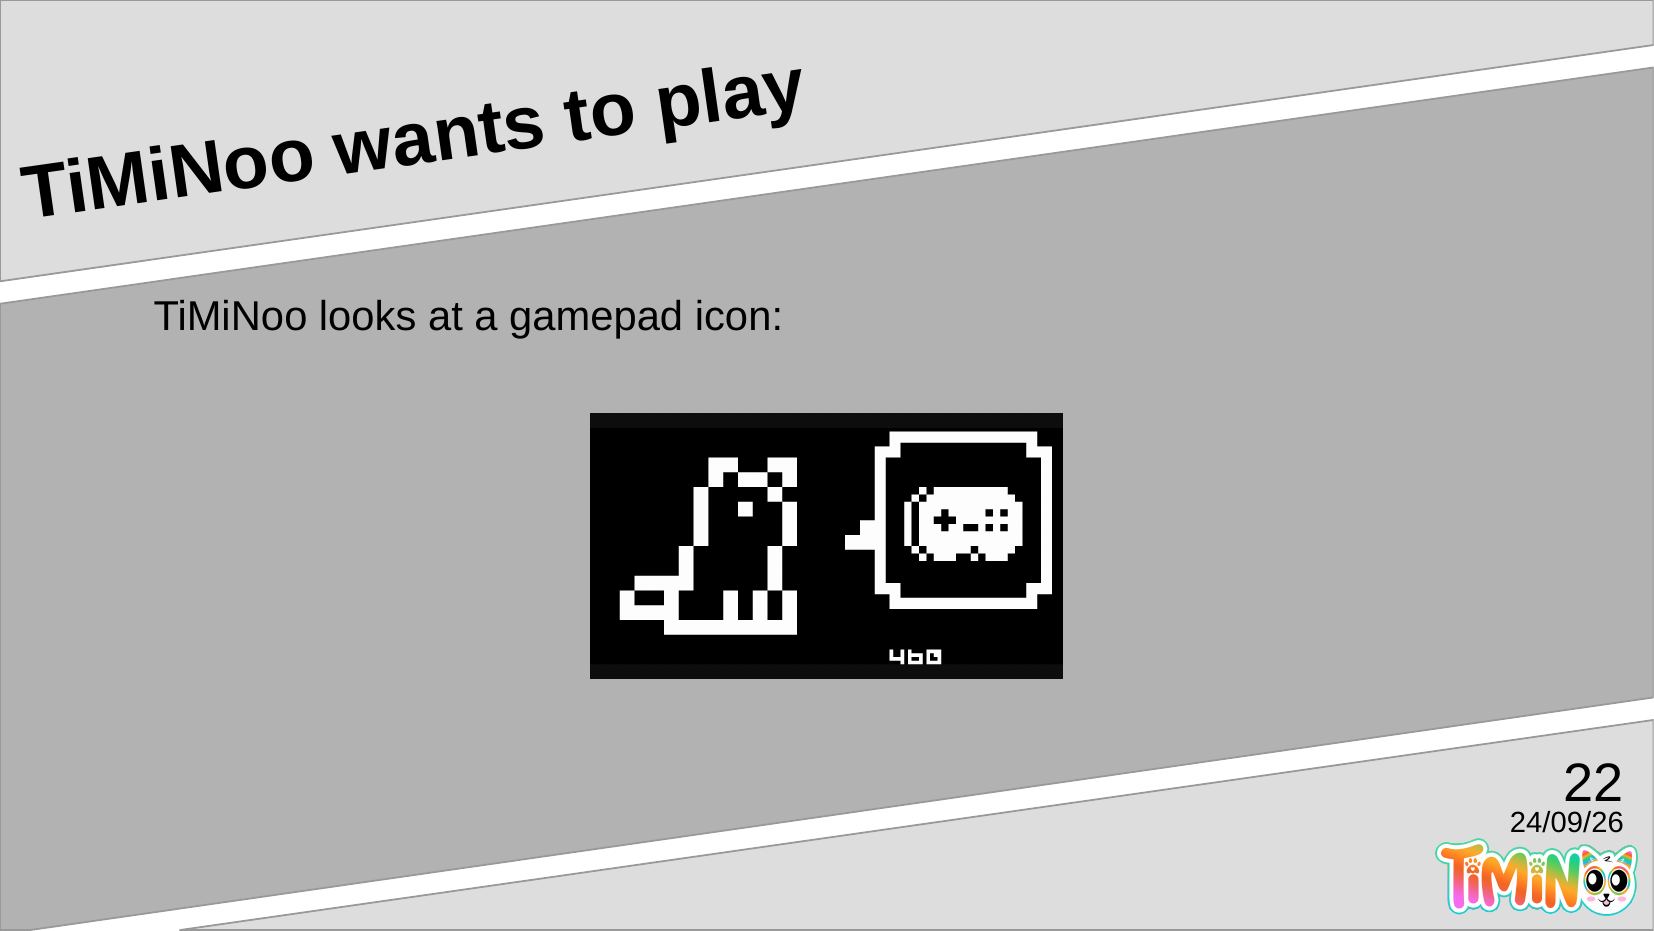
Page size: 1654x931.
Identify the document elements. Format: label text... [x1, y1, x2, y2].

title TiMiNoo wants to play [11, 0, 1496, 272]
list TiMiNoo looks at a gamepad icon: [82, 292, 1538, 833]
picture [590, 413, 1063, 679]
picture [1435, 838, 1638, 916]
